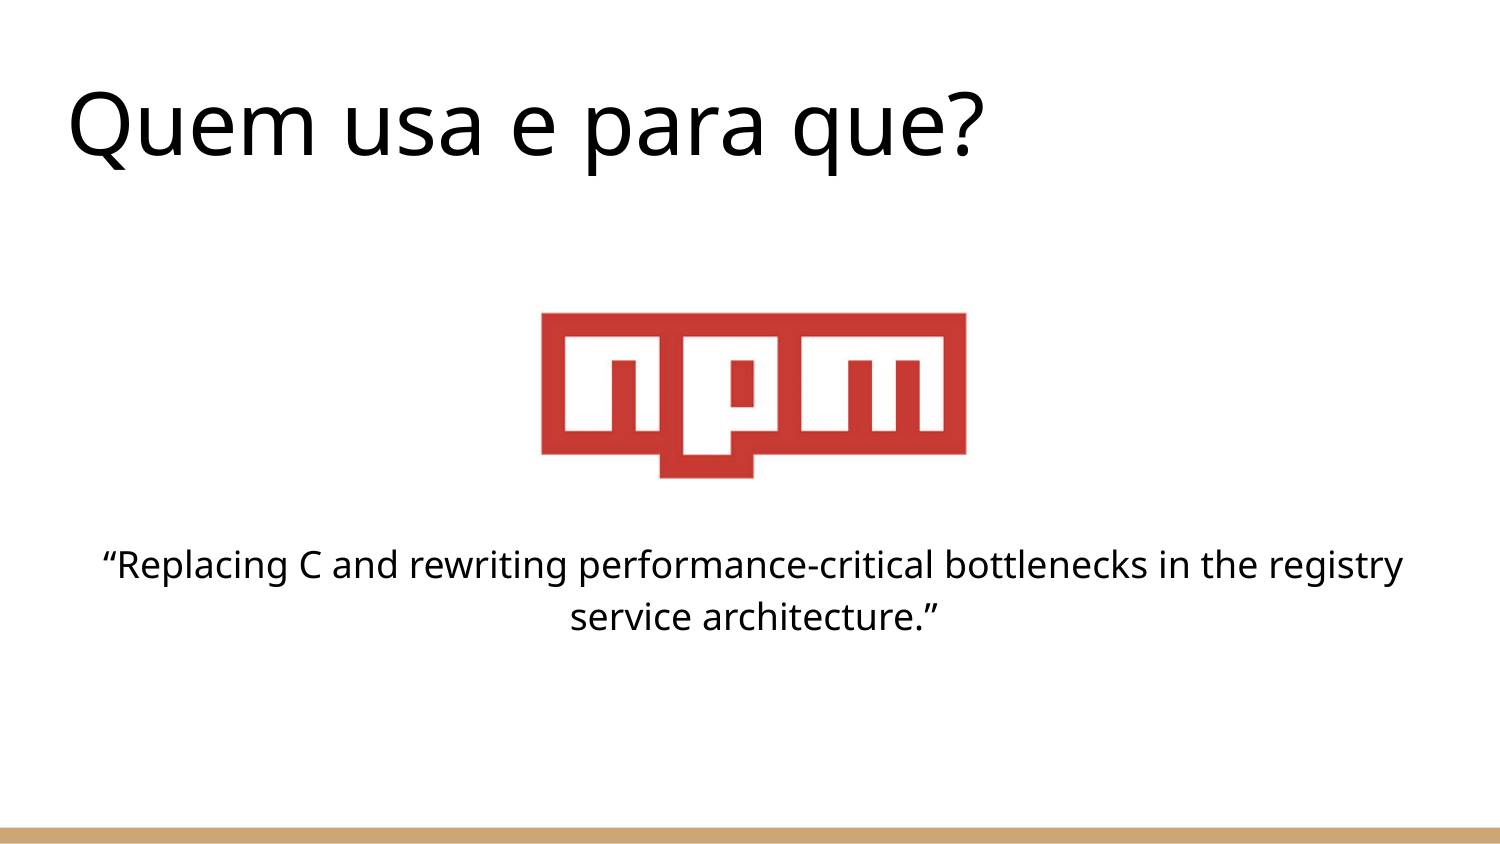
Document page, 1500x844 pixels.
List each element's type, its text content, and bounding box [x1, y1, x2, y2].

title Quem usa e para que? [51, 51, 1449, 189]
picture [536, 306, 971, 484]
list “Replacing C and rewriting performance-critical bottlenecks in the registry service architecture.” [58, 518, 1449, 750]
